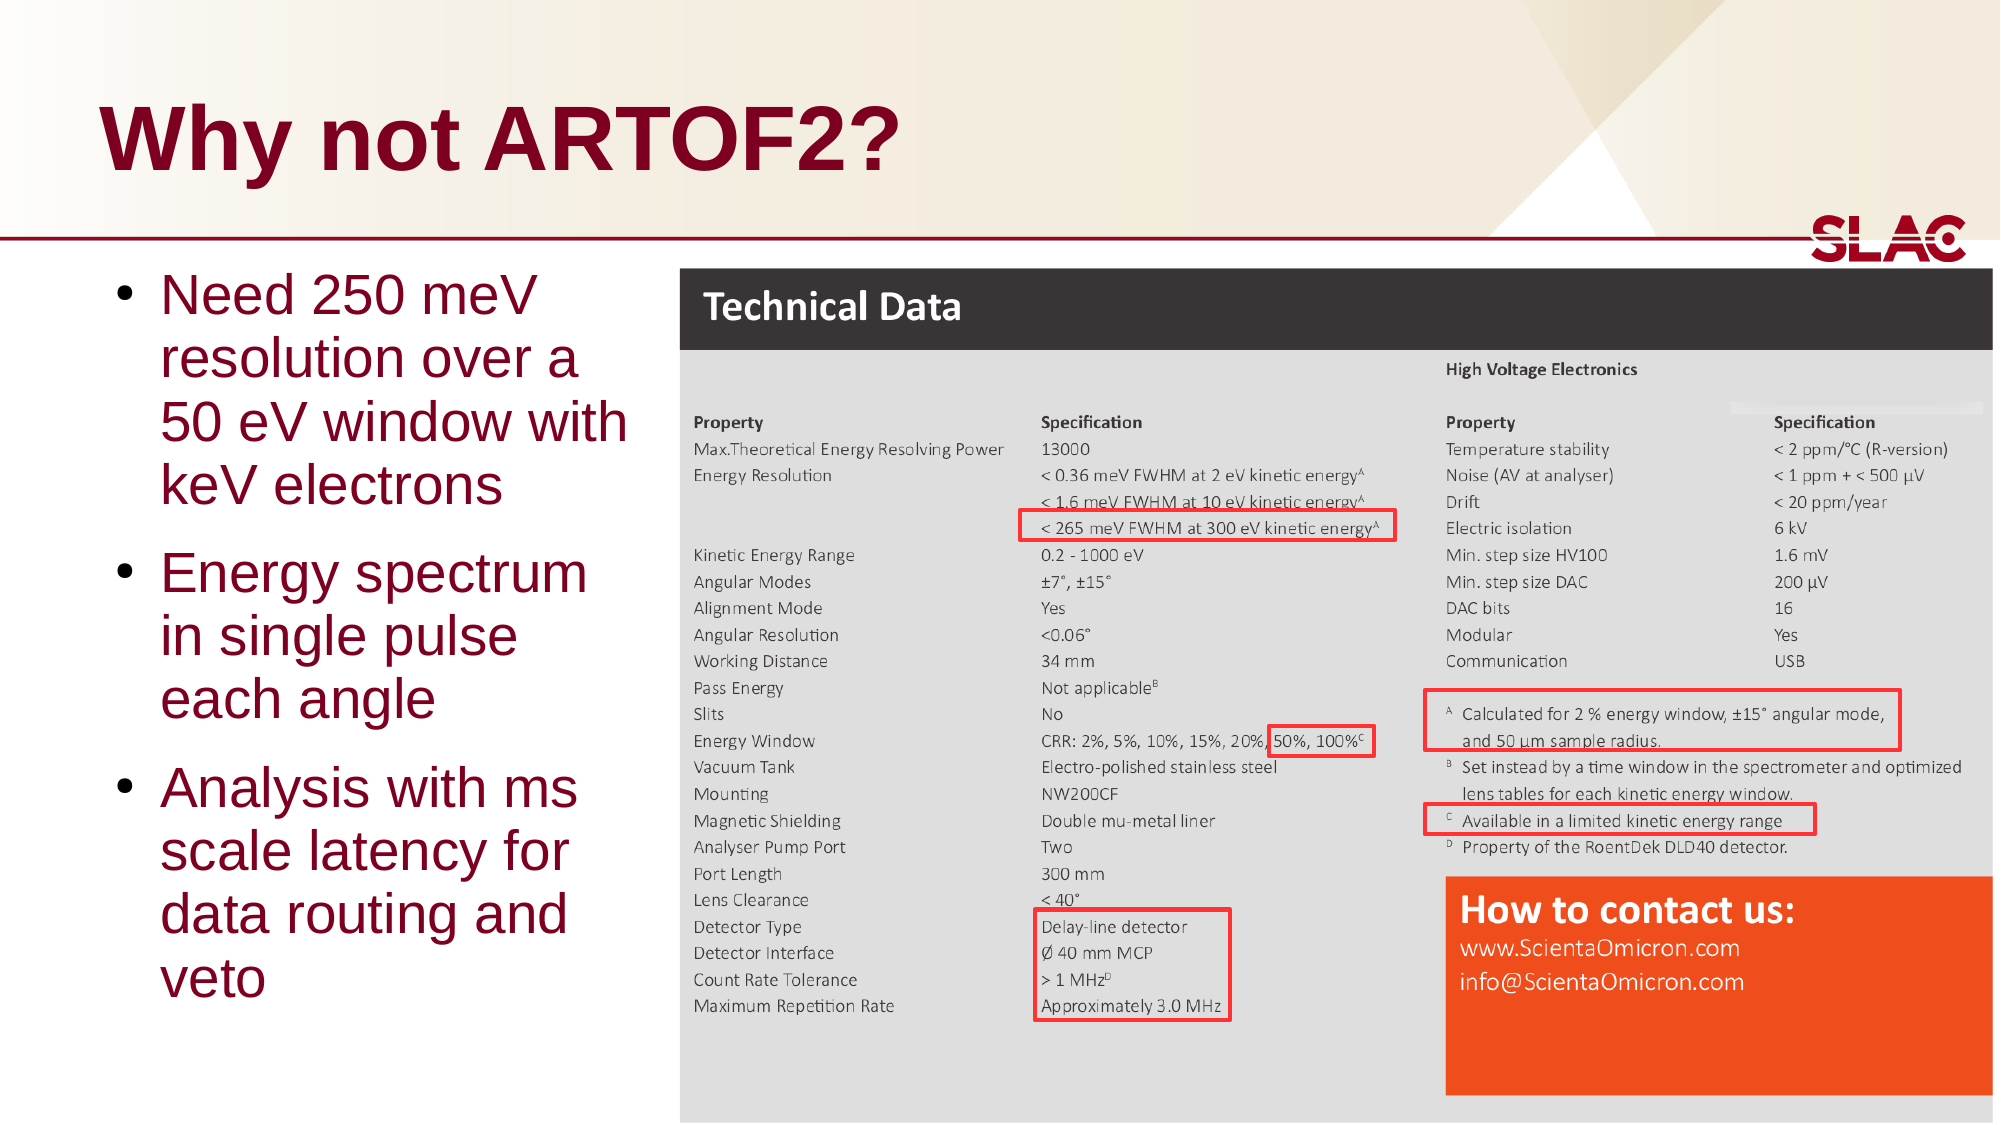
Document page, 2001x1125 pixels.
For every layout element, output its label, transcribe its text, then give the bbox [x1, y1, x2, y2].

title Why not ARTOF2? [99, 44, 1900, 233]
picture [0, 0, 2001, 262]
picture [675, 263, 1996, 1125]
list Need 250 meV resolution over a 50 eV window with keV electrons Energy spectrum in single pulse each angle Analysis with ms scale latency for data routing and veto [99, 263, 631, 1066]
